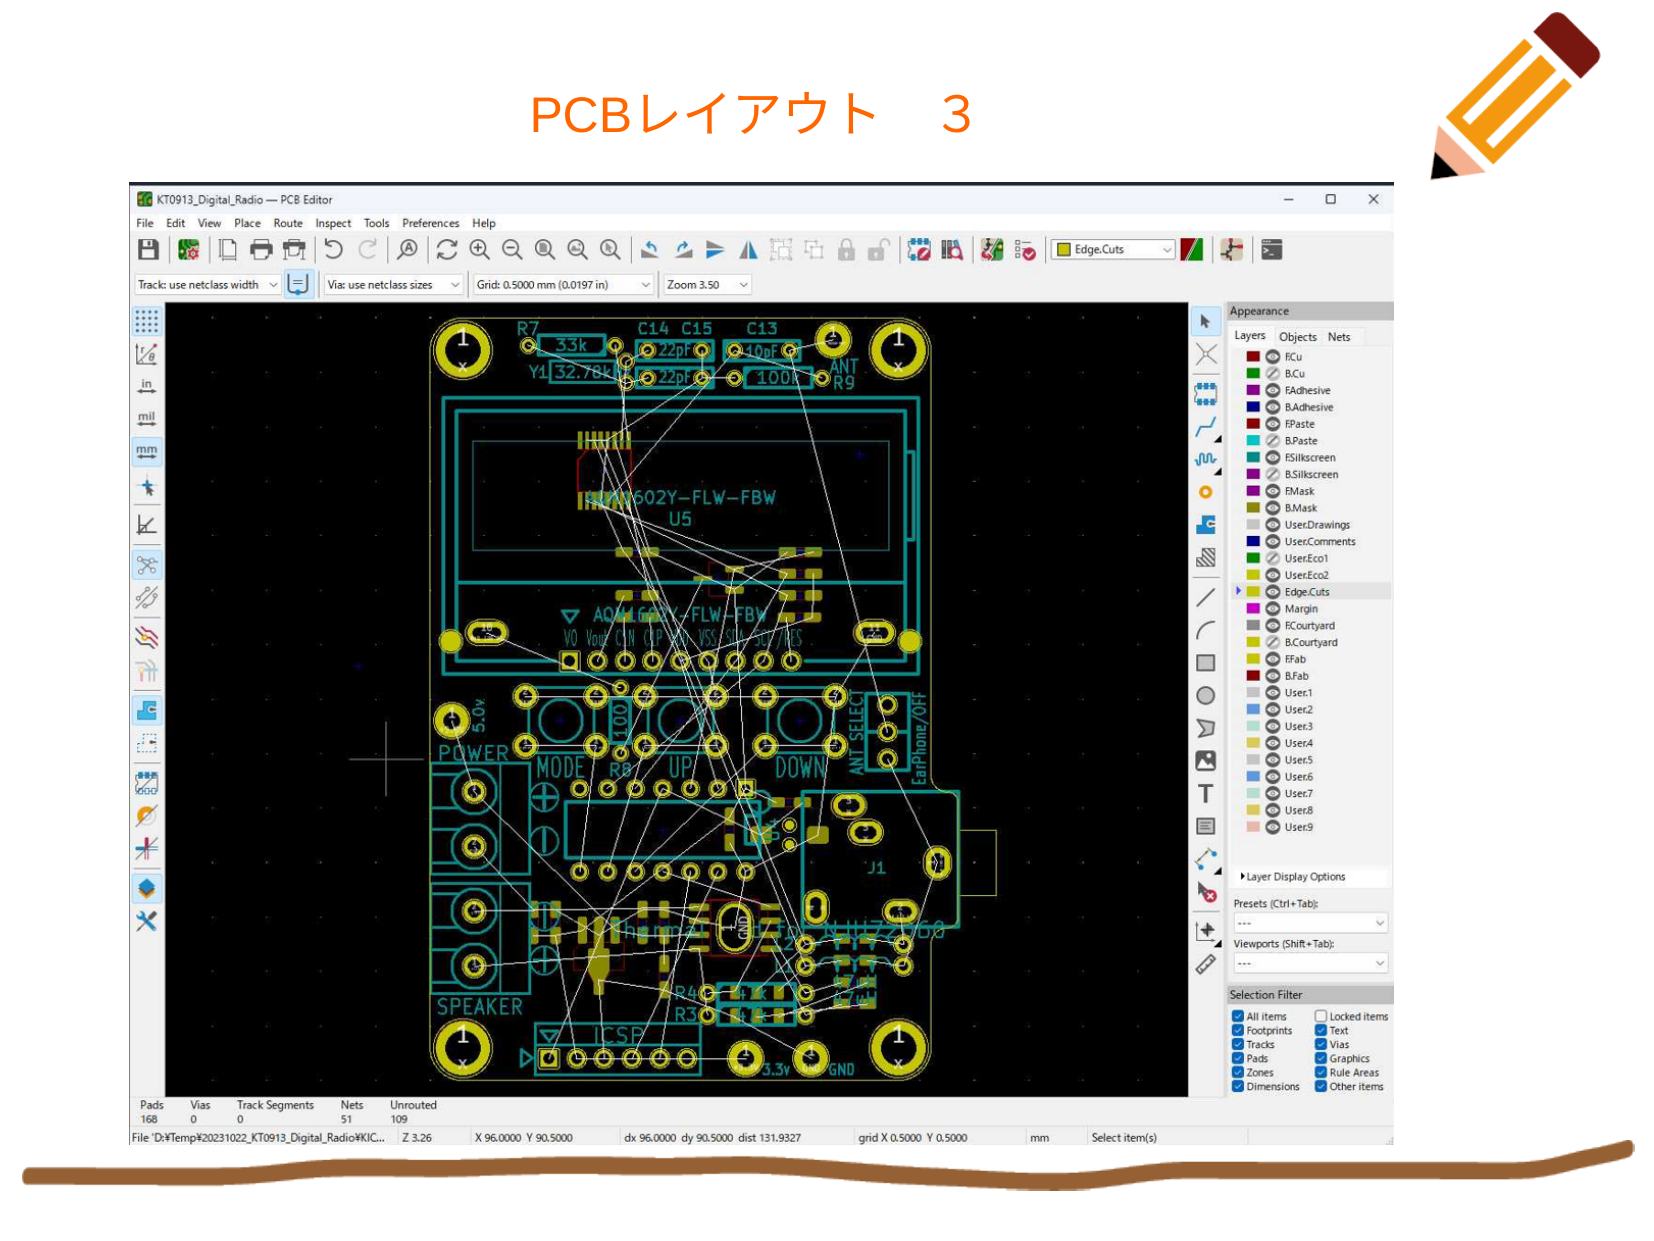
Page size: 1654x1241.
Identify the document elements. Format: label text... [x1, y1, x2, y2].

picture [1430, 12, 1601, 181]
picture [22, 182, 1635, 1191]
title PCBレイアウト ３ [82, 49, 1430, 172]
